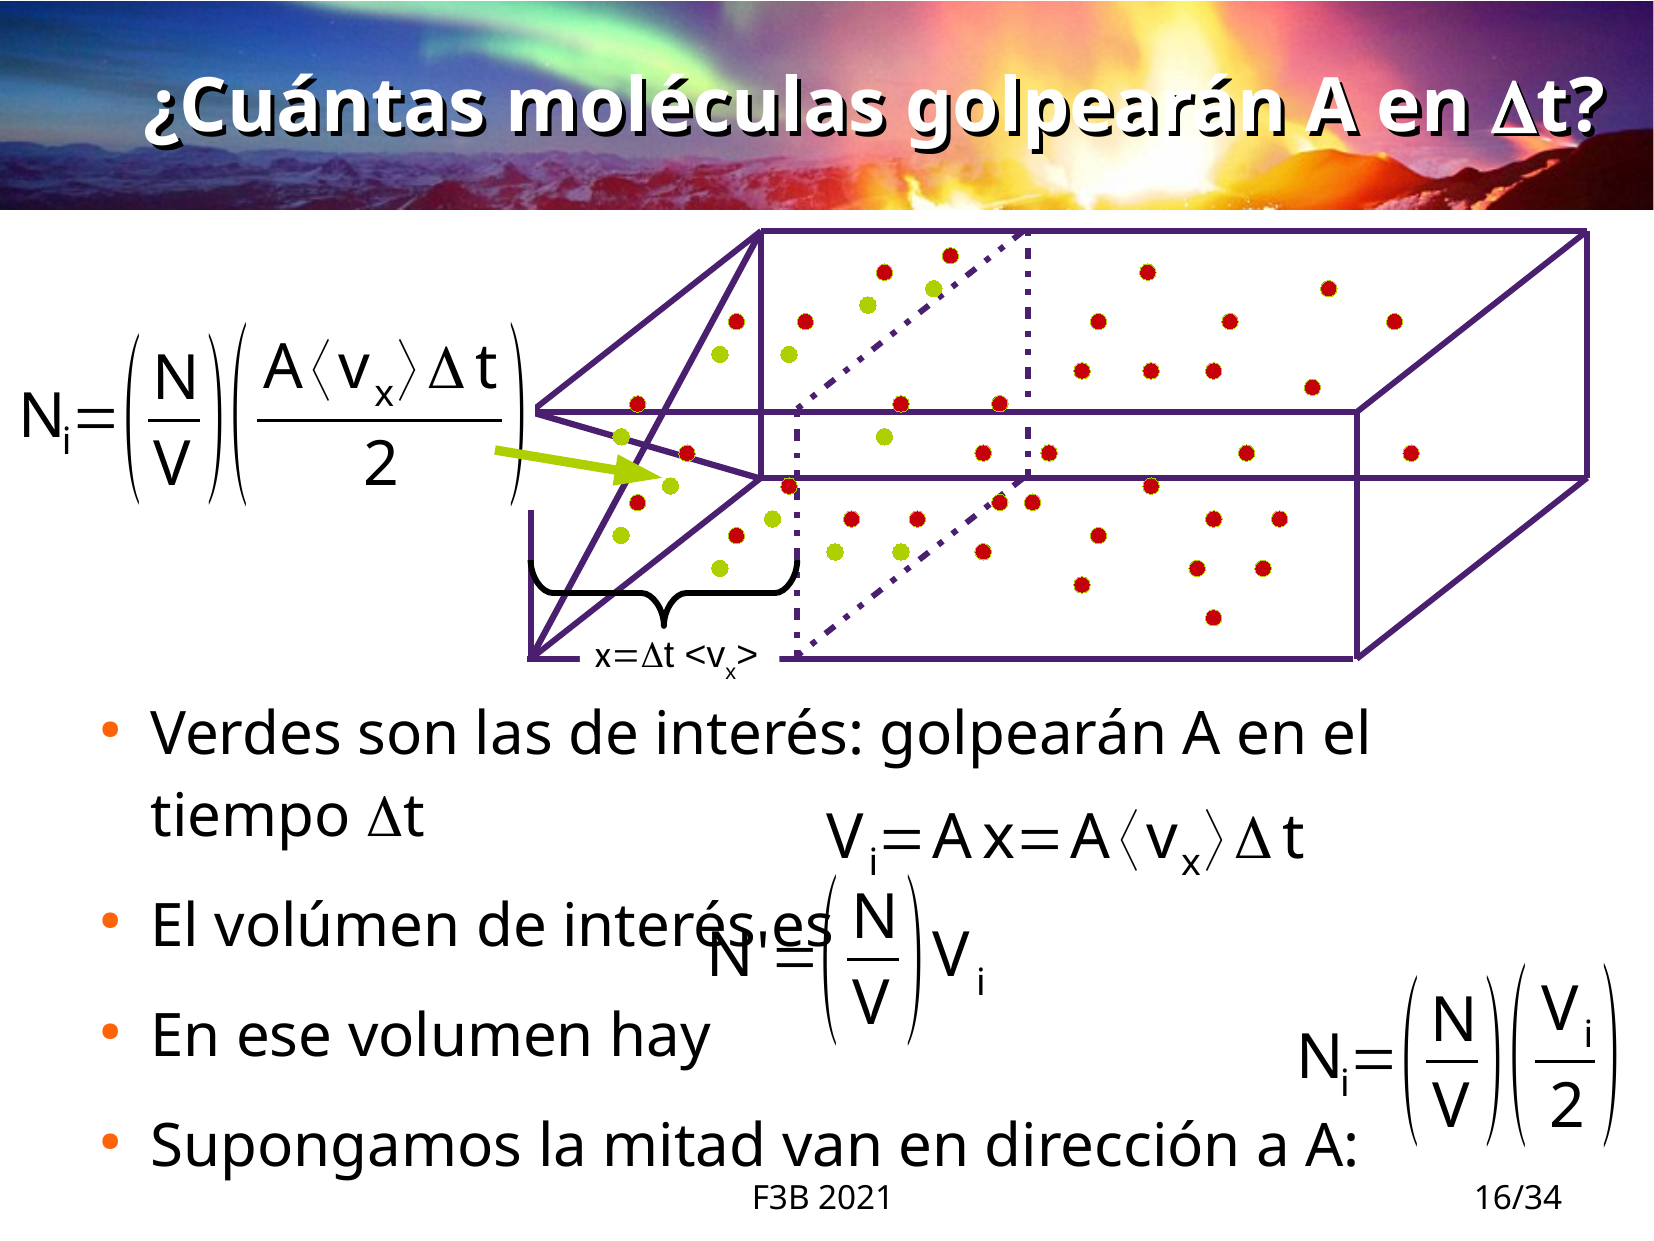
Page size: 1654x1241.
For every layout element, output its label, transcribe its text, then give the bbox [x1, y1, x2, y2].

text_box [780, 477, 798, 495]
text_box [728, 313, 745, 330]
text_box [1090, 527, 1107, 544]
text_box [826, 543, 844, 561]
text_box [892, 395, 910, 413]
text_box [678, 444, 696, 462]
text_box [1205, 362, 1222, 380]
text_box [1073, 576, 1091, 594]
chart [699, 797, 1313, 1049]
title ¿Cuántas moléculas golpearán A en Dt? [45, 15, 1606, 191]
text_box [711, 560, 729, 577]
text_box [612, 428, 630, 446]
text_box [974, 543, 992, 561]
text_box [859, 296, 877, 314]
text_box [909, 510, 926, 528]
text_box [991, 494, 1009, 511]
text_box [1254, 560, 1272, 577]
text_box [1304, 379, 1321, 396]
text_box [1073, 362, 1091, 380]
text_box [1024, 493, 1041, 511]
text_box [942, 247, 959, 264]
text_box [1238, 444, 1255, 462]
text_box [892, 543, 910, 561]
text_box [1040, 444, 1058, 462]
text_box [1386, 313, 1403, 330]
text_box [1221, 313, 1239, 330]
text_box [629, 395, 647, 413]
text_box [974, 444, 992, 462]
list Verdes son las de interés: golpearán A en el tiempo Dt El volúmen de interés es En ese volumen hay Supongamos la mitad van en dirección a A: [82, 690, 1571, 1186]
text_box [876, 263, 893, 281]
text_box [797, 313, 814, 330]
text_box [1090, 313, 1107, 330]
text_box [728, 527, 745, 544]
text_box [764, 510, 781, 528]
chart [11, 318, 536, 511]
text_box [1142, 477, 1160, 495]
text_box [1271, 510, 1288, 528]
text_box [843, 510, 860, 528]
picture [0, 1, 1654, 210]
text_box [925, 280, 943, 297]
text_box x=Dt <vx> [579, 625, 780, 703]
text_box [1188, 560, 1206, 577]
text_box [1402, 444, 1420, 462]
text_box [662, 477, 679, 495]
text_box [629, 494, 646, 511]
text_box [1320, 280, 1338, 297]
text_box [991, 395, 1009, 412]
text_box [876, 428, 893, 446]
text_box [612, 527, 630, 544]
text_box [1139, 263, 1157, 281]
text_box [1205, 609, 1222, 626]
text_box [1142, 362, 1160, 380]
text_box [780, 346, 798, 363]
text_box [711, 346, 729, 363]
chart [1290, 960, 1629, 1152]
text_box [1205, 510, 1223, 528]
